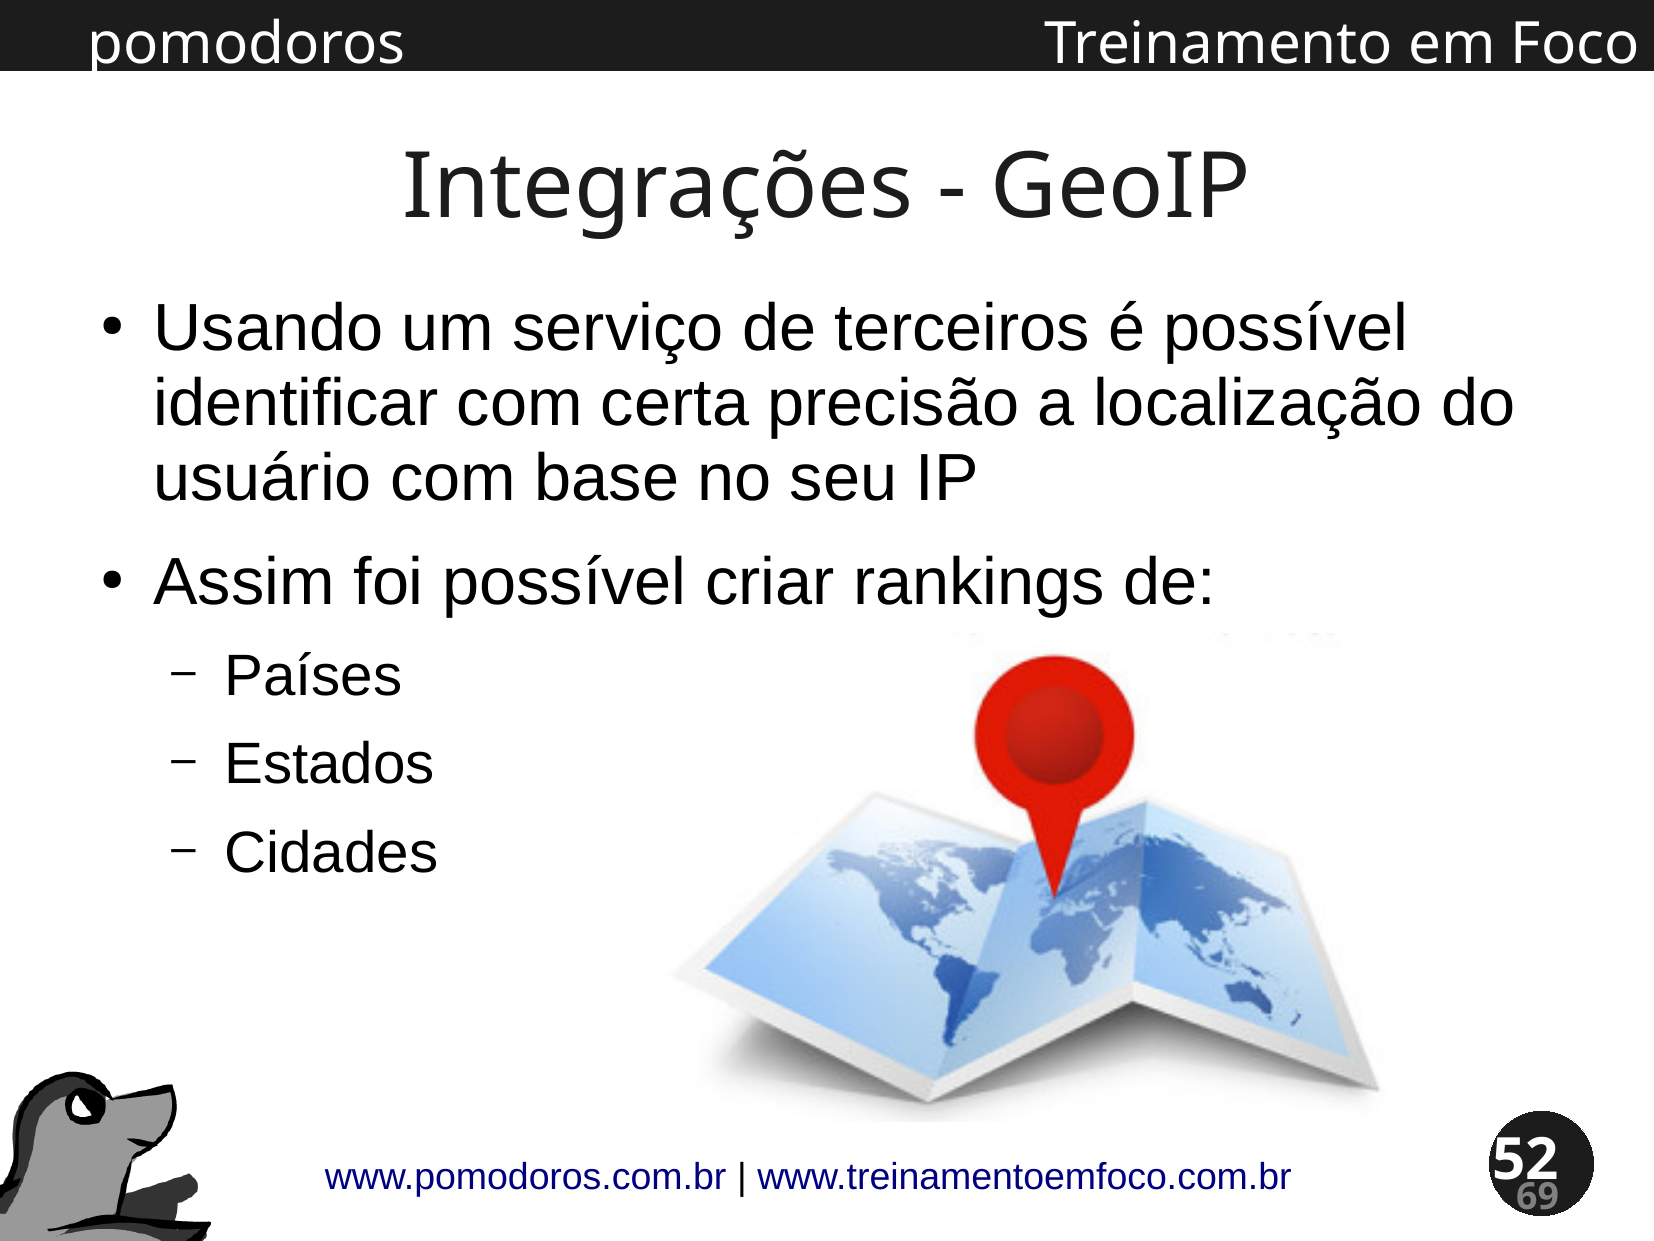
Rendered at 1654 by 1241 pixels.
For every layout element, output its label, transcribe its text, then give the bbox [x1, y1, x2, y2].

title Integrações - GeoIP [82, 78, 1571, 287]
picture [0, 1003, 249, 1241]
picture [660, 633, 1394, 1123]
list Usando um serviço de terceiros é possível identificar com certa precisão a localização do usuário com base no seu IP Assim foi possível criar rankings de: Países Estados Cidades [82, 290, 1571, 1010]
